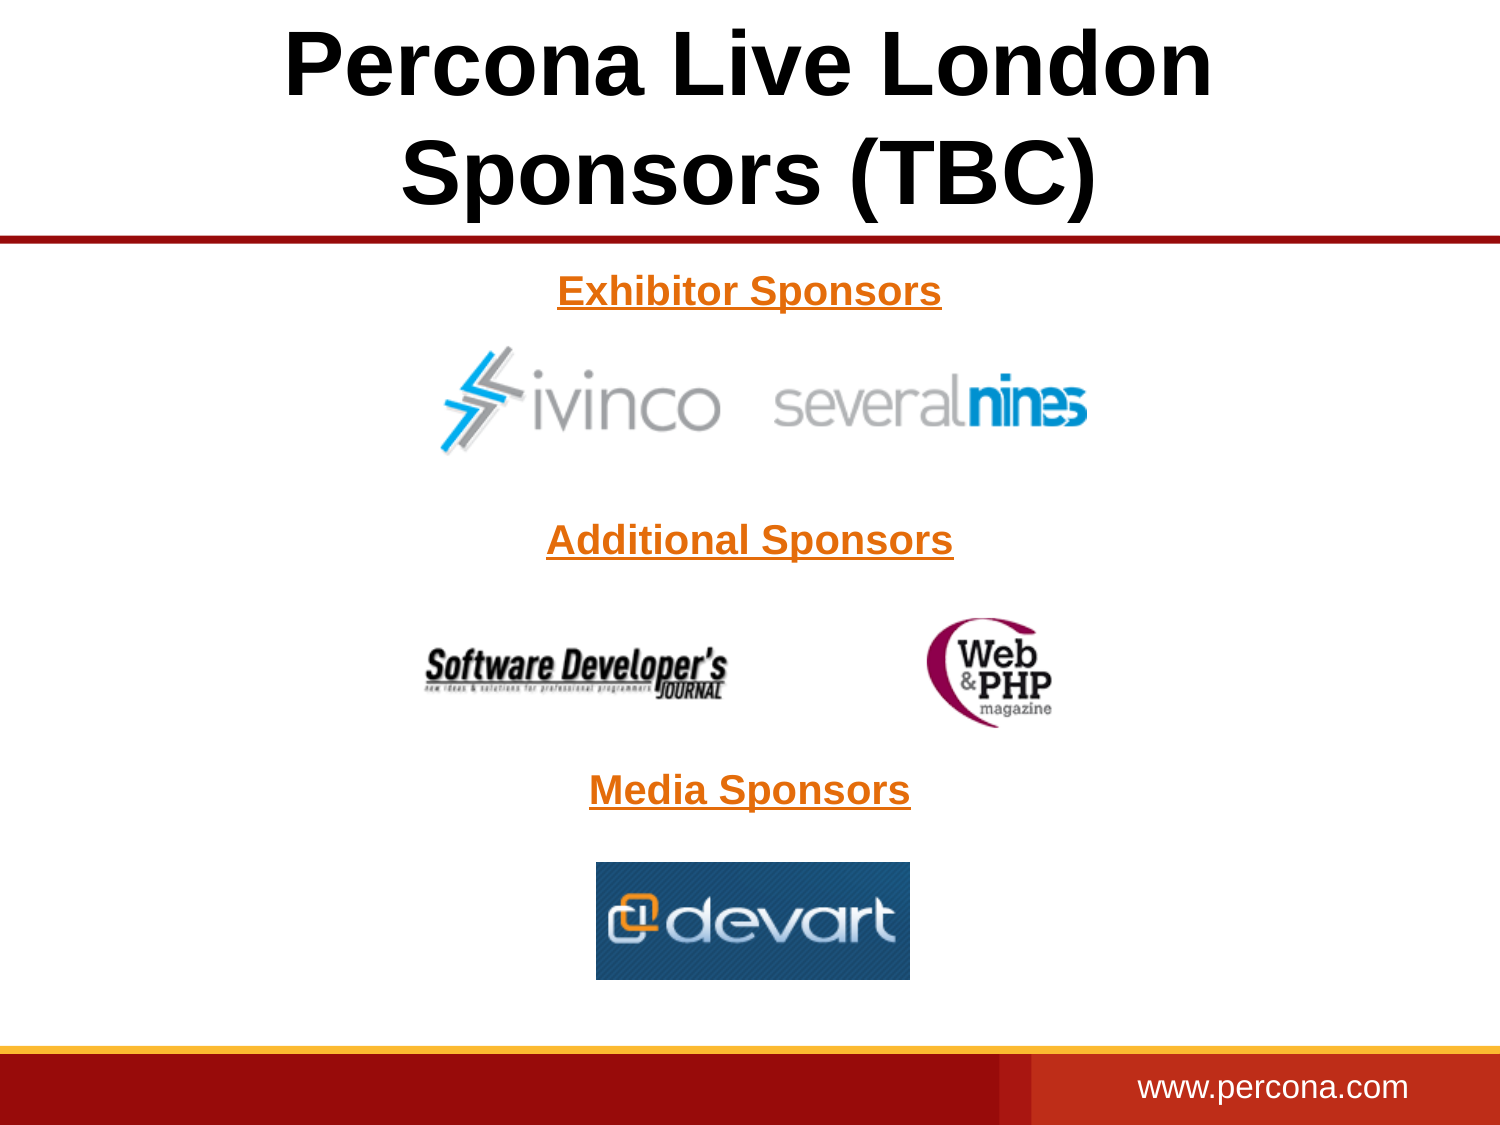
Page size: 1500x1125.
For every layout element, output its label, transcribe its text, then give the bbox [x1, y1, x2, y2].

text_box Exhibitor Sponsors Additional Sponsors Media Sponsors [75, 263, 1425, 1082]
picture [425, 343, 738, 461]
picture [774, 342, 1087, 460]
text_box Percona Live London Sponsors (TBC) [75, 19, 1425, 208]
picture [419, 615, 733, 733]
picture [833, 615, 1146, 733]
picture [596, 862, 910, 980]
